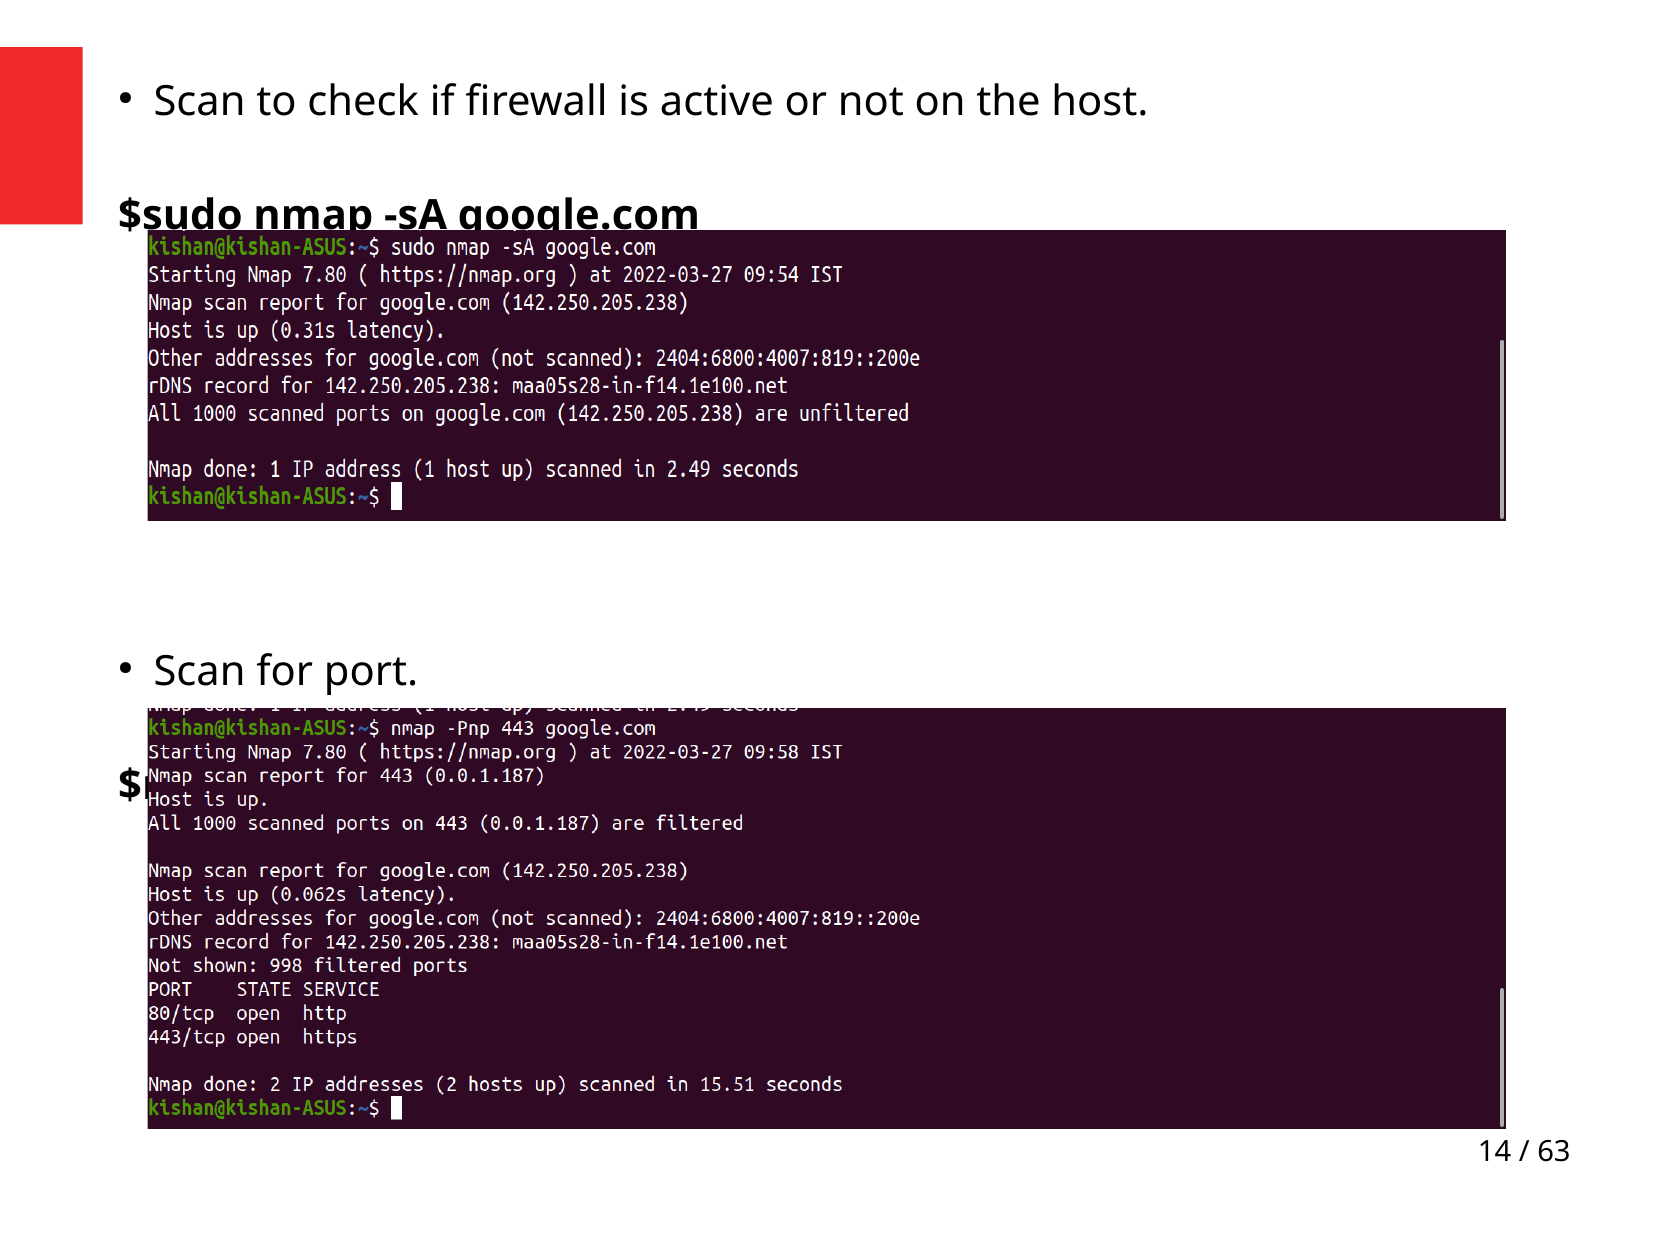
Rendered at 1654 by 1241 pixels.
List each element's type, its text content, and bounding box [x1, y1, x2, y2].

subtitle Scan to check if firewall is active or not on the host. $sudo nmap -sA google.com Scan for port. $nmap -Pnp 443 google.com [118, 70, 1536, 896]
picture [147, 230, 1506, 521]
picture [147, 708, 1506, 1129]
